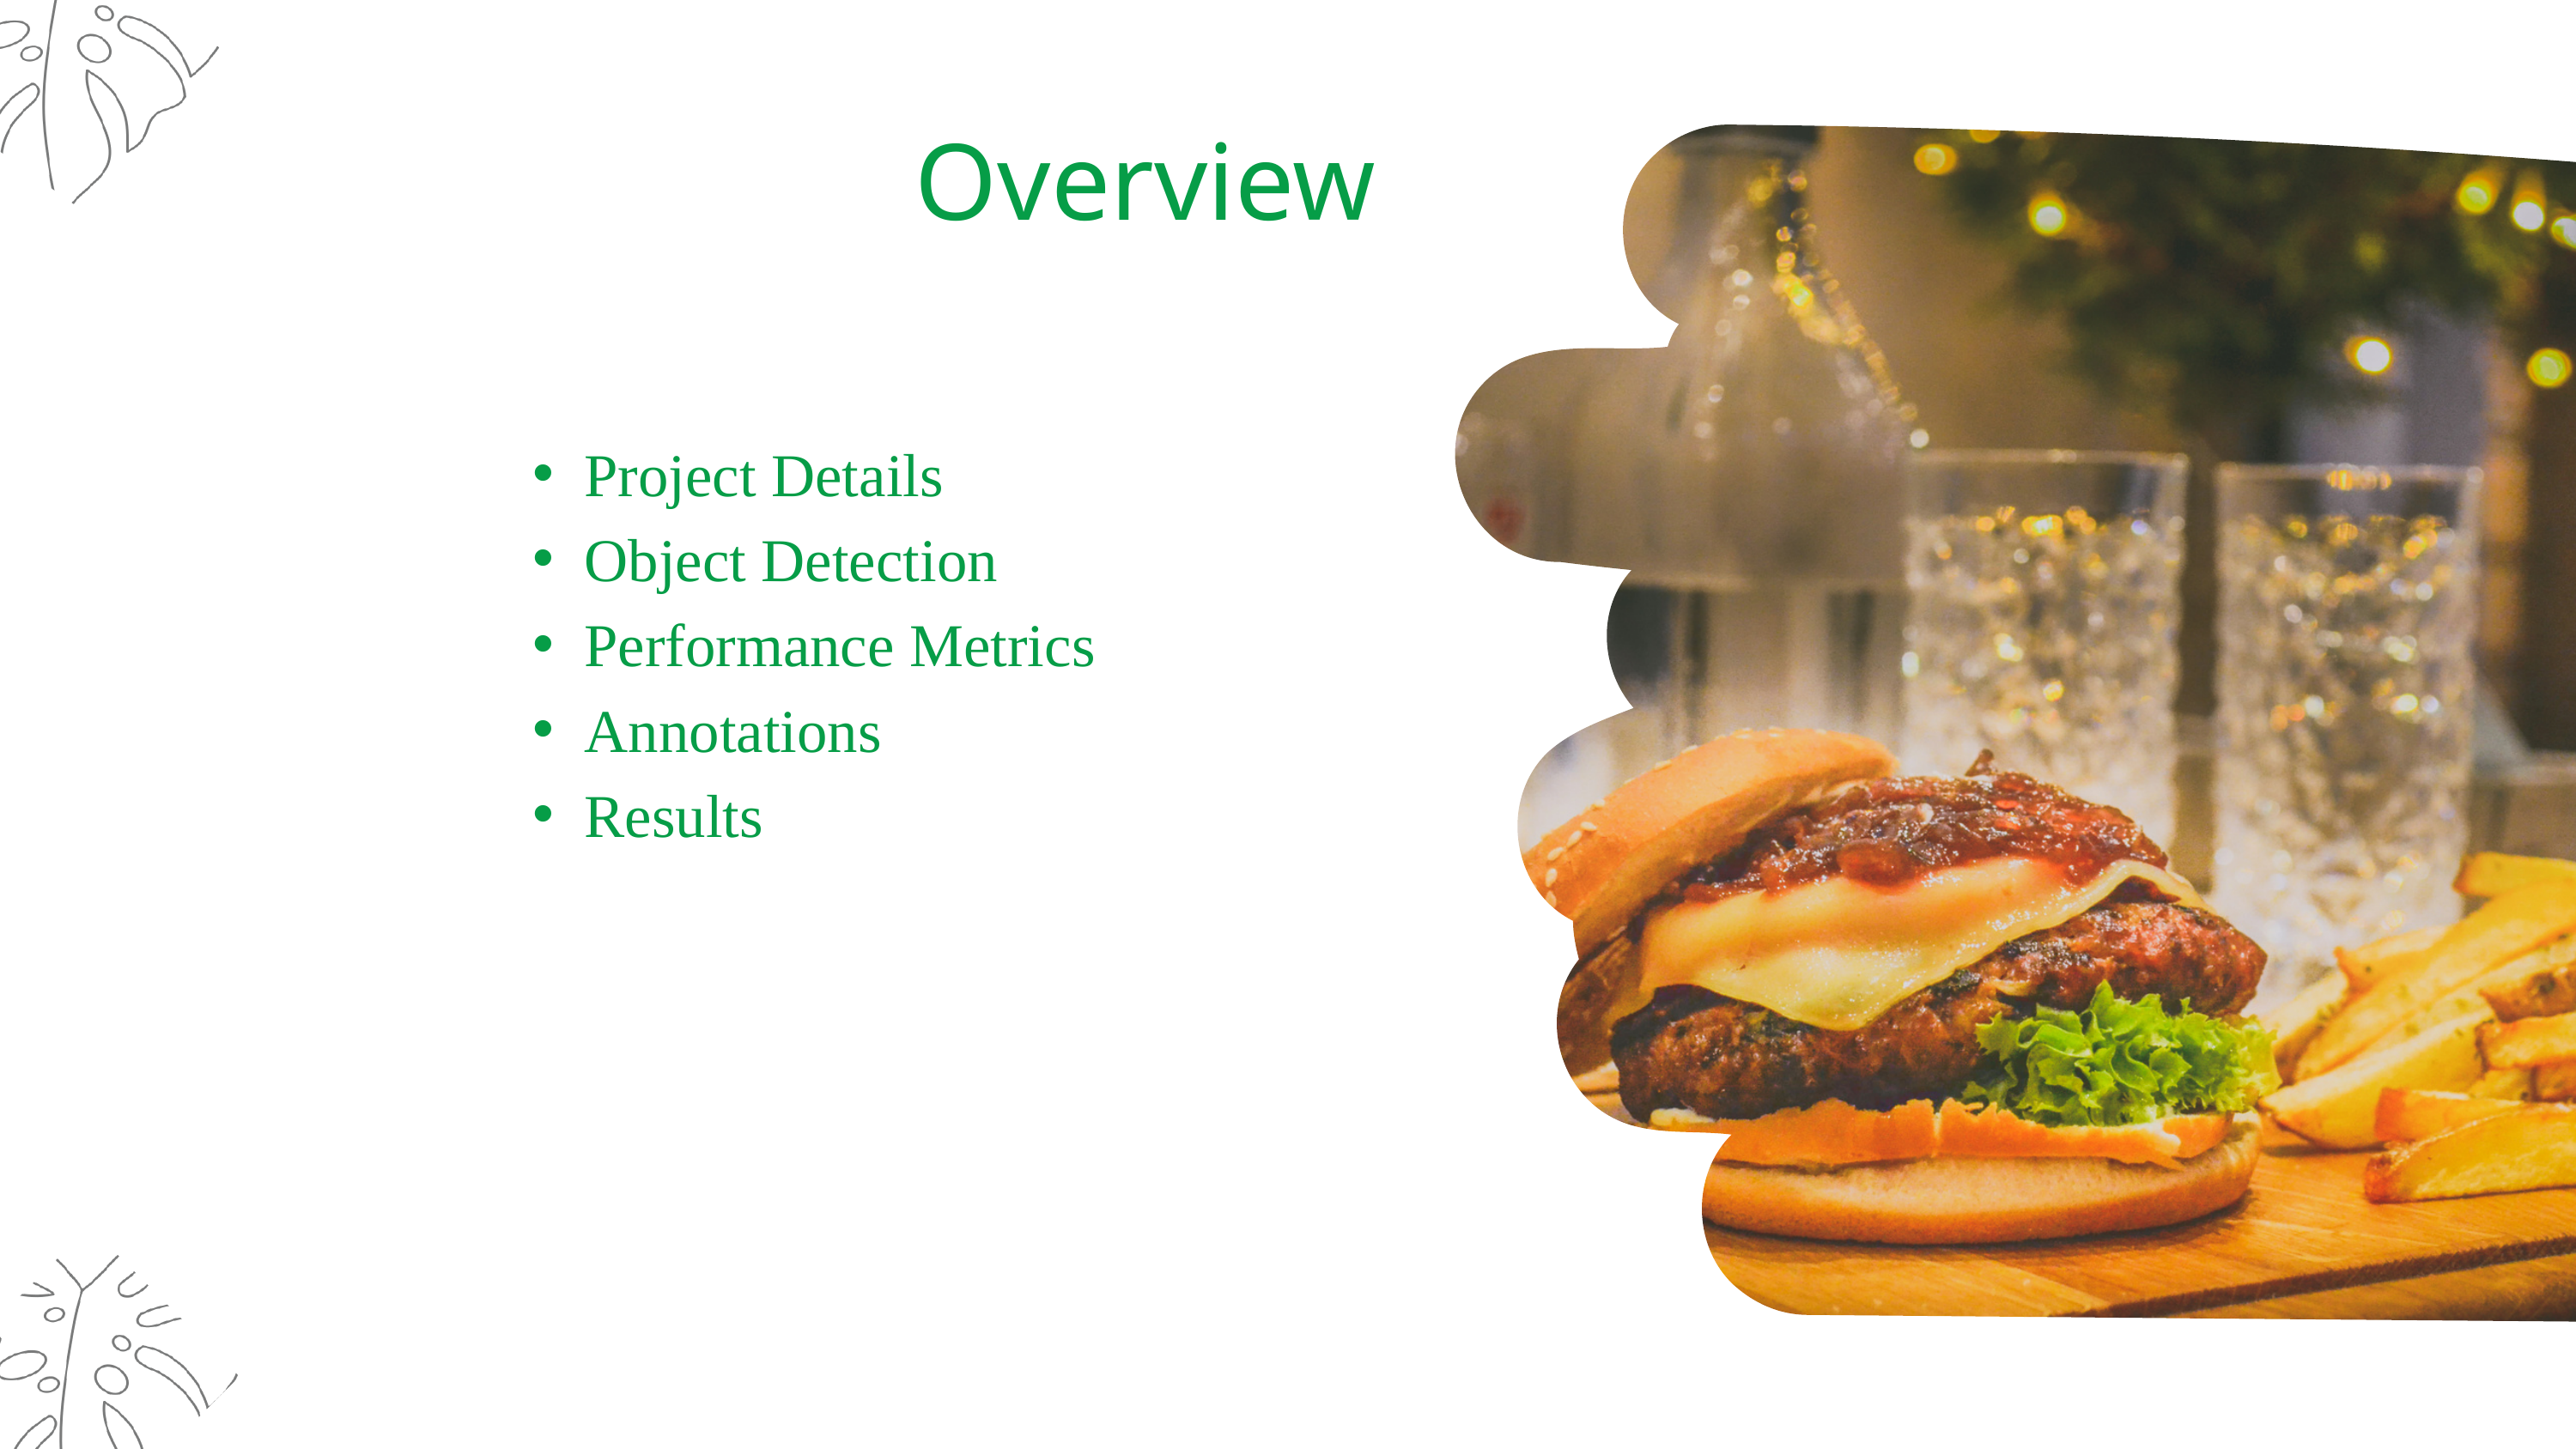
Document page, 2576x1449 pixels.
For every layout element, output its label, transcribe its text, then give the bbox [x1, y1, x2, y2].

text_box Project Details Object Detection Performance Metrics Annotations Results [481, 423, 1288, 850]
text_box [1455, 124, 2576, 1322]
text_box [0, 1227, 240, 1449]
text_box [0, 0, 223, 222]
text_box Overview [222, 0, 2069, 241]
